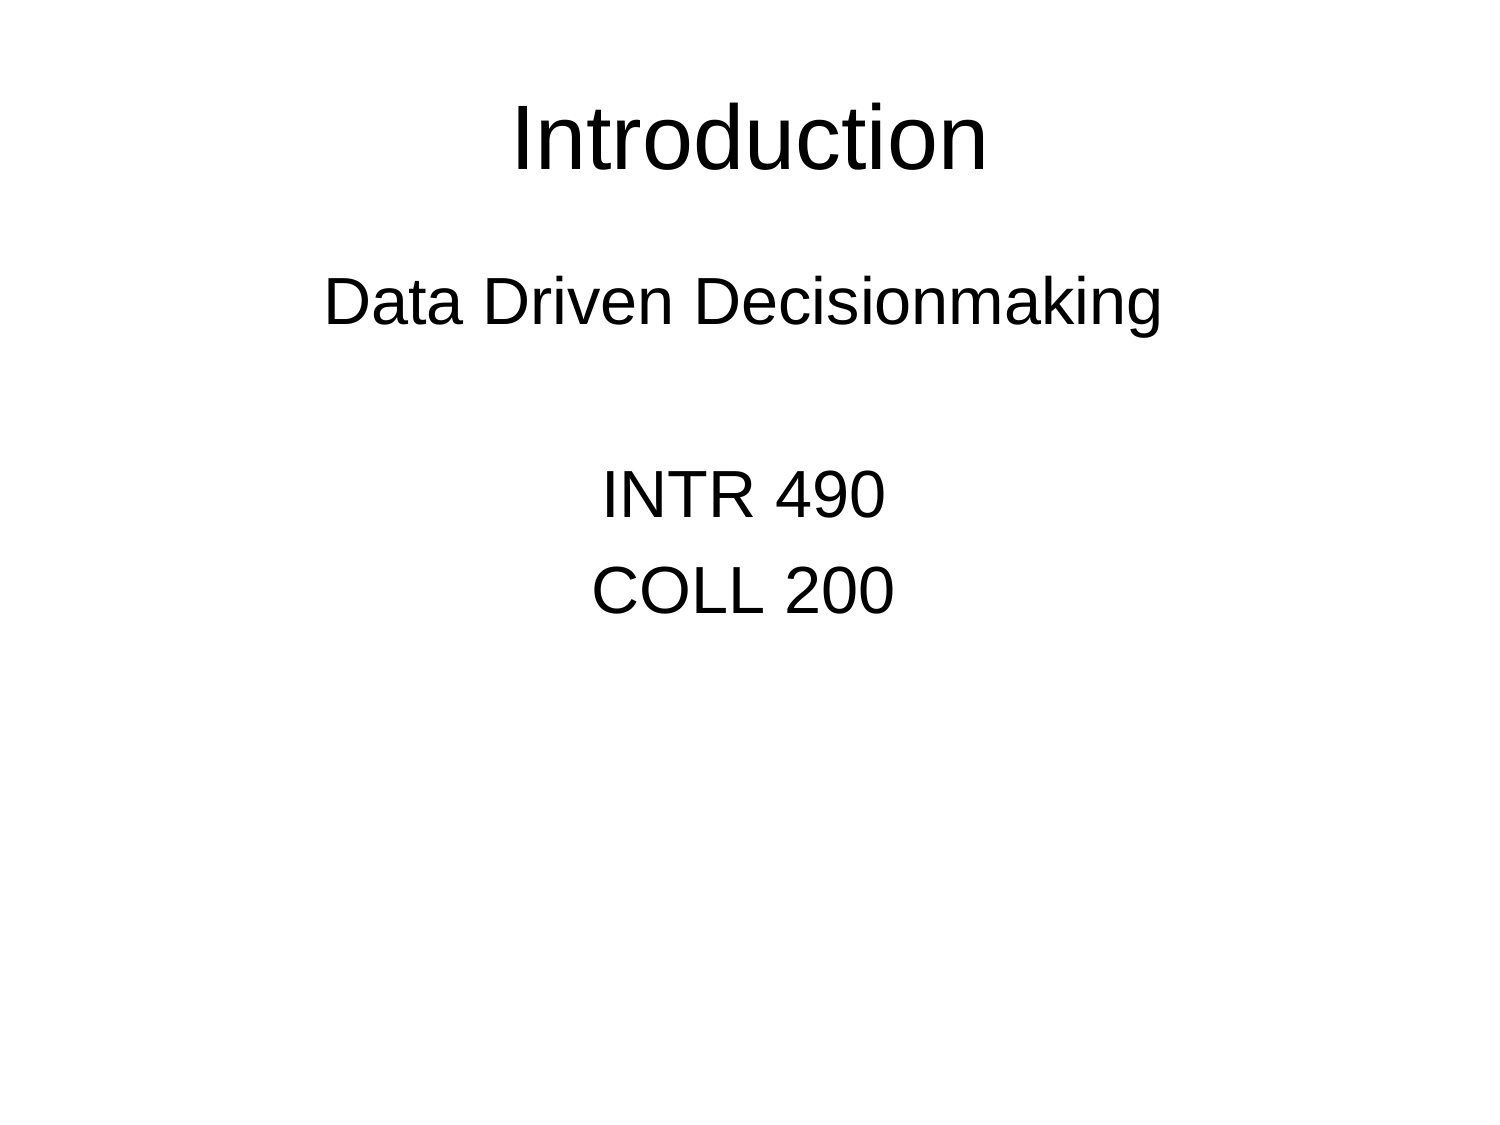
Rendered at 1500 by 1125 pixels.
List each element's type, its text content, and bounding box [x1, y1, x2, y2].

title Introduction [112, 12, 1388, 254]
subtitle Data Driven Decisionmaking INTR 490 COLL 200 [112, 249, 1375, 538]
